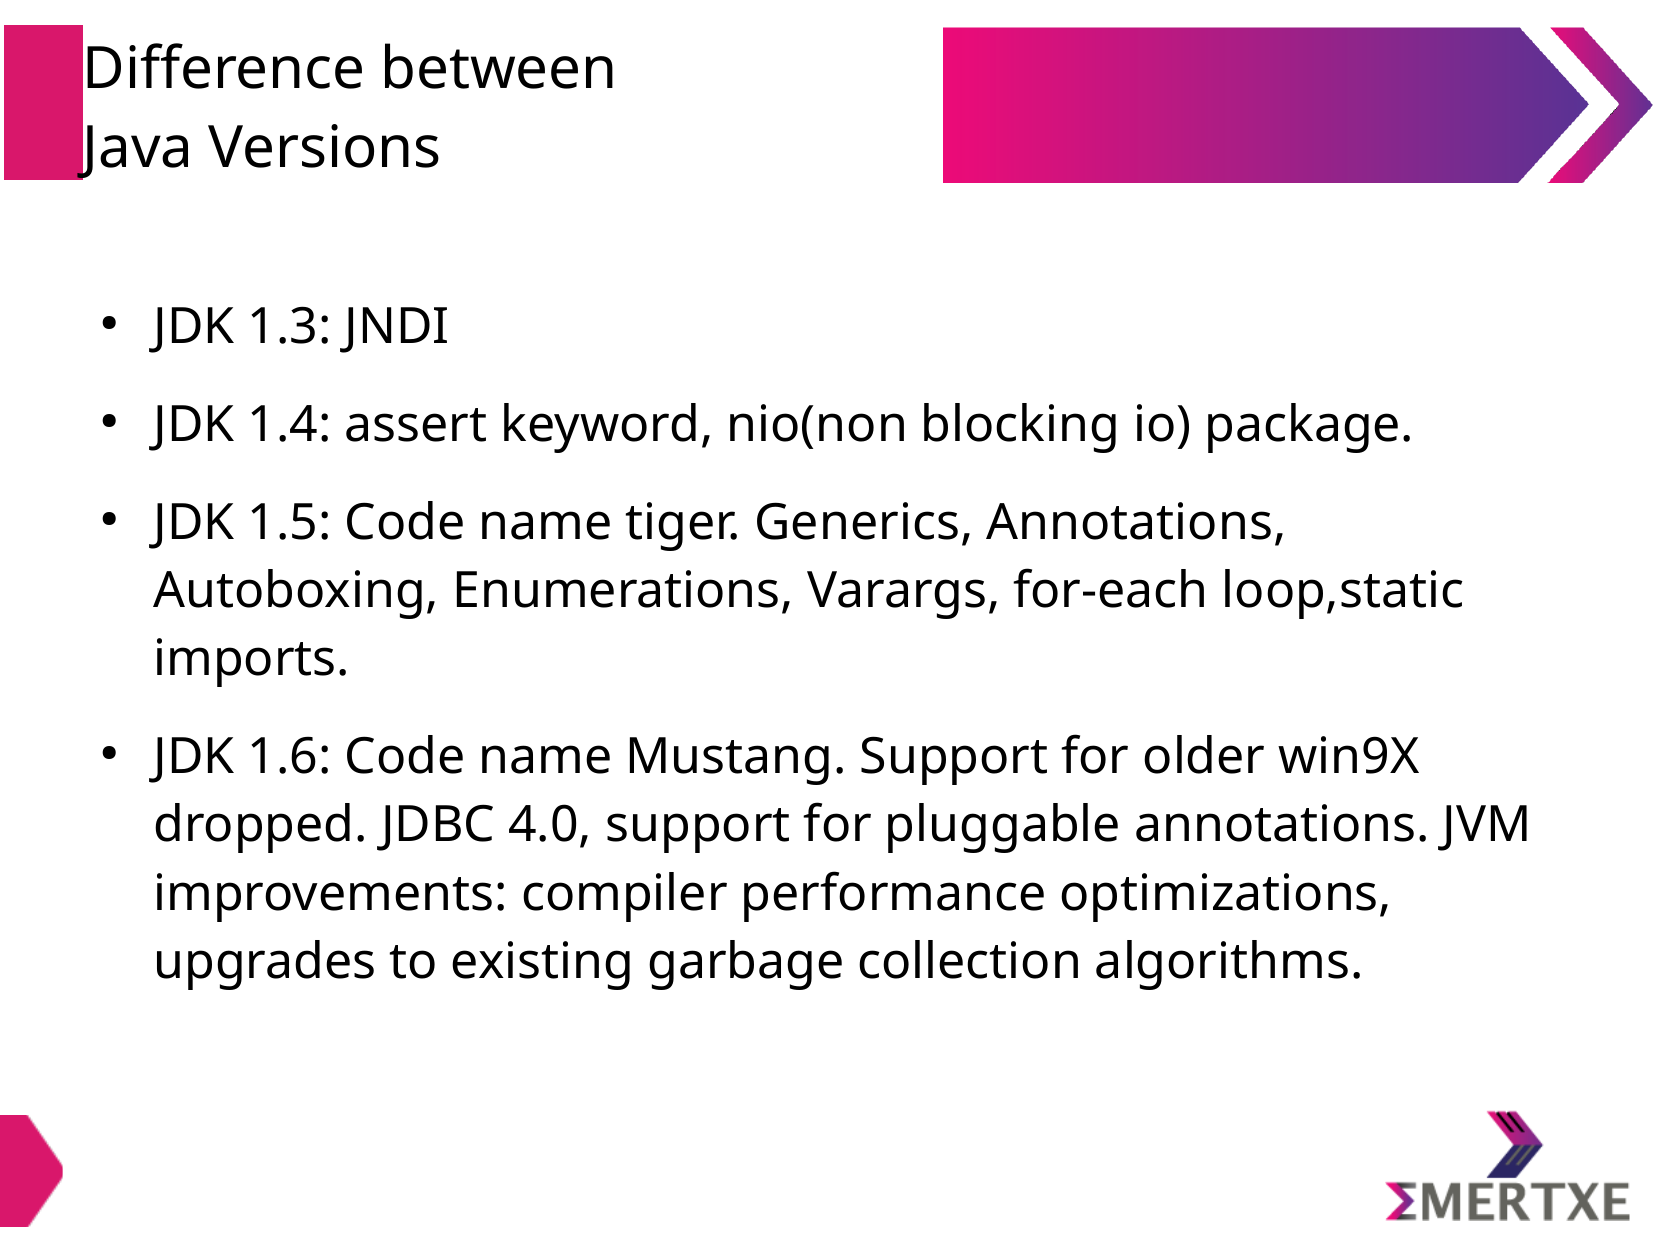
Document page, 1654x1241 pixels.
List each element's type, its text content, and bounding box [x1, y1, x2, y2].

title Difference between Java Versions [82, 2, 1571, 210]
list JDK 1.3: JNDI JDK 1.4: assert keyword, nio(non blocking io) package. JDK 1.5: Code name tiger. Generics, Annotations, Autoboxing, Enumerations, Varargs, for-each loop,static imports. JDK 1.6: Code name Mustang. Support for older win9X dropped. JDBC 4.0, support for pluggable annotations. JVM improvements: compiler performance optimizations, upgrades to existing garbage collection algorithms. [82, 290, 1571, 1010]
picture [1385, 1107, 1631, 1221]
picture [1571, 27, 1653, 183]
